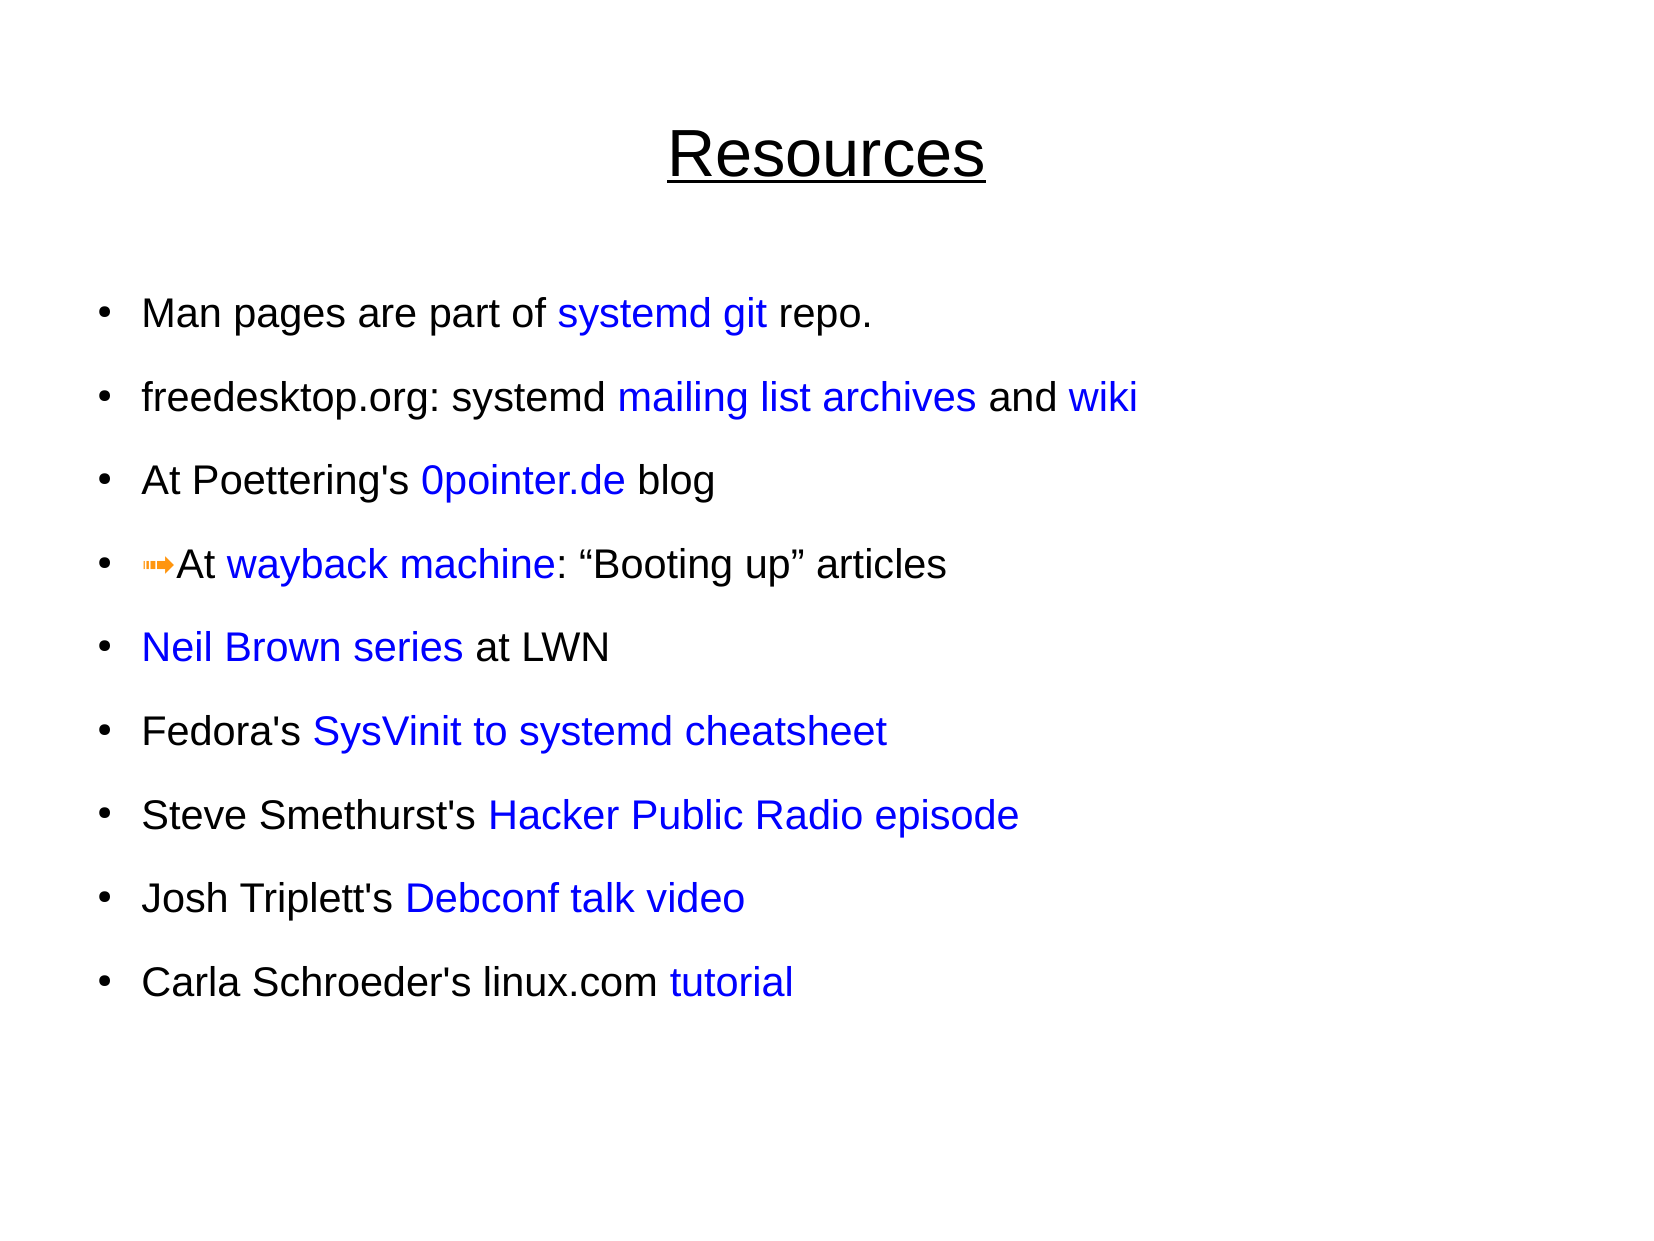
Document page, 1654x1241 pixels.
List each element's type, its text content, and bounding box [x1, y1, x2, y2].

title Resources [82, 49, 1571, 257]
list Man pages are part of systemd git repo. freedesktop.org: systemd mailing list archives and wiki At Poettering's 0pointer.de blog ➟At wayback machine: “Booting up” articles Neil Brown series at LWN Fedora's SysVinit to systemd cheatsheet Steve Smethurst's Hacker Public Radio episode Josh Triplett's Debconf talk video Carla Schroeder's linux.com tutorial [82, 290, 1571, 1010]
